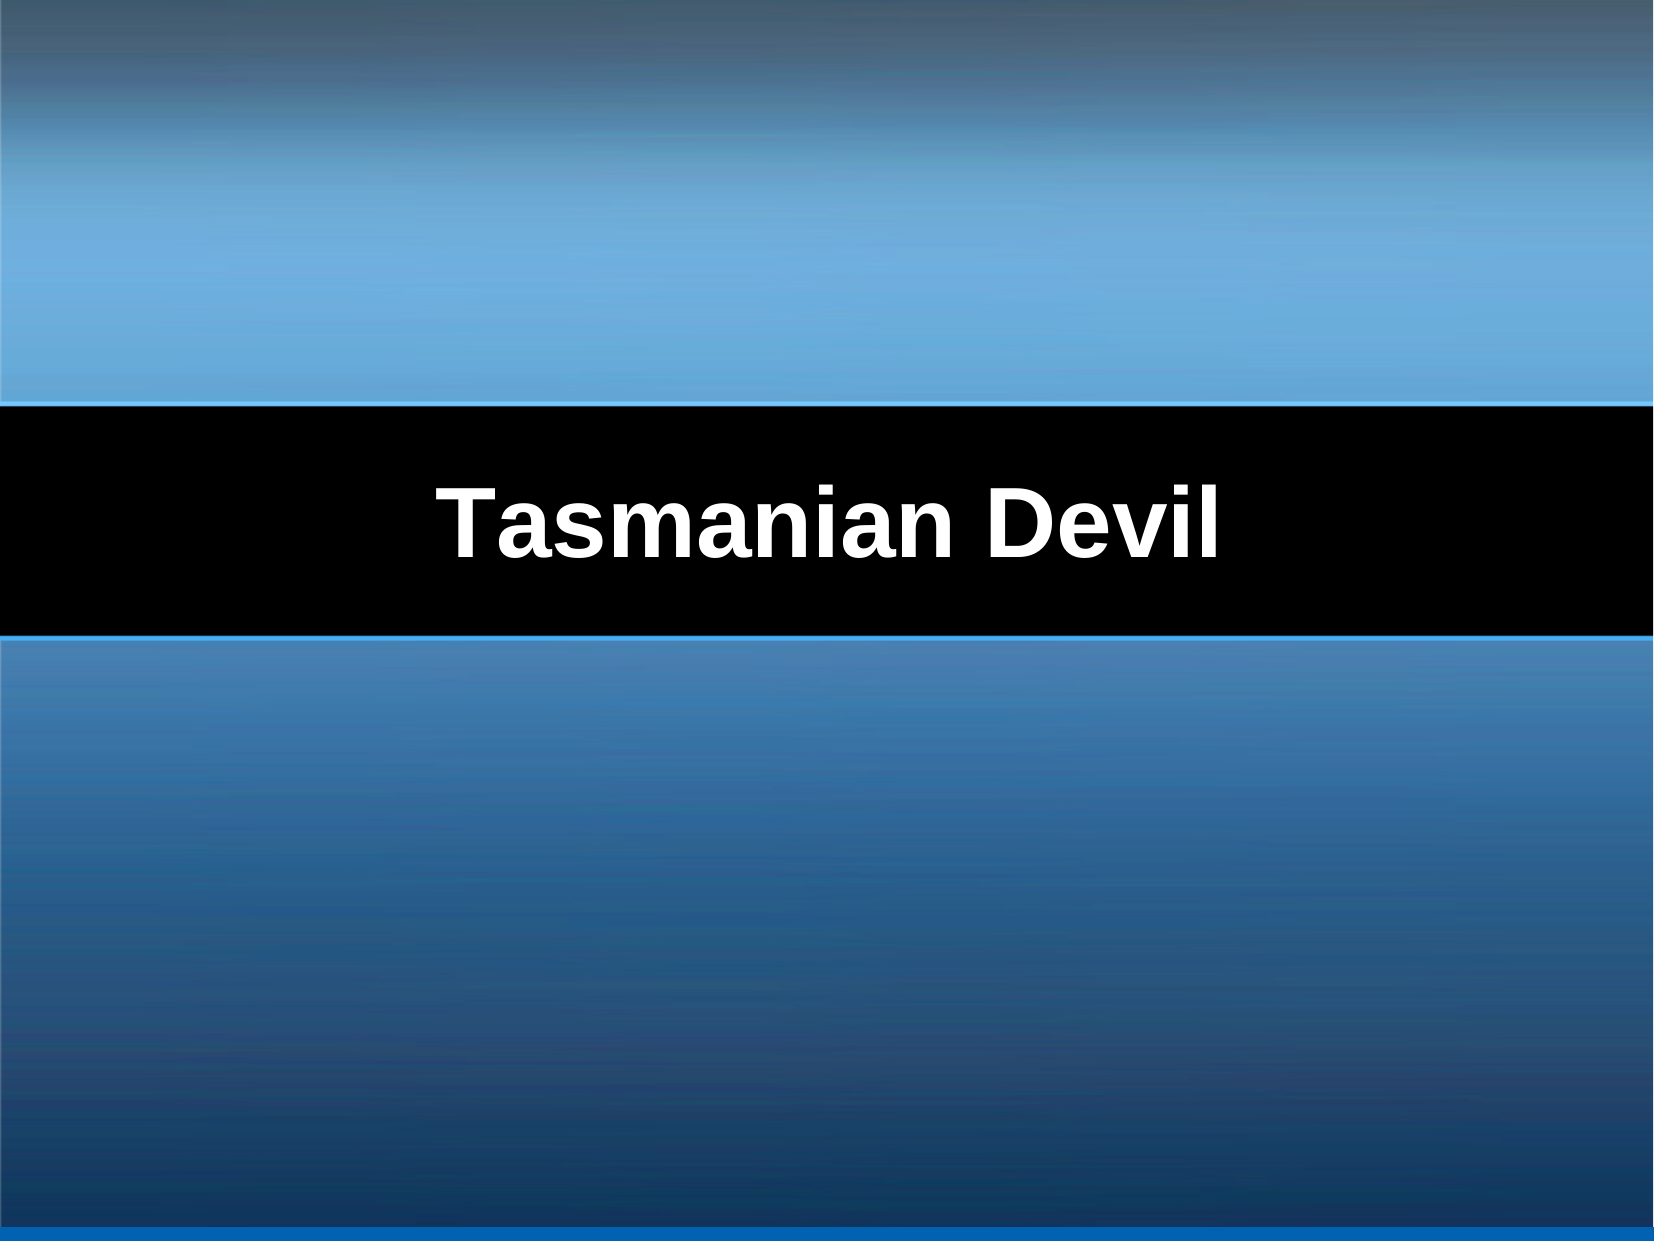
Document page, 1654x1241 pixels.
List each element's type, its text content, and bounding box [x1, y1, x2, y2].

title Tasmanian Devil [123, 419, 1536, 627]
picture [0, 0, 1654, 1227]
